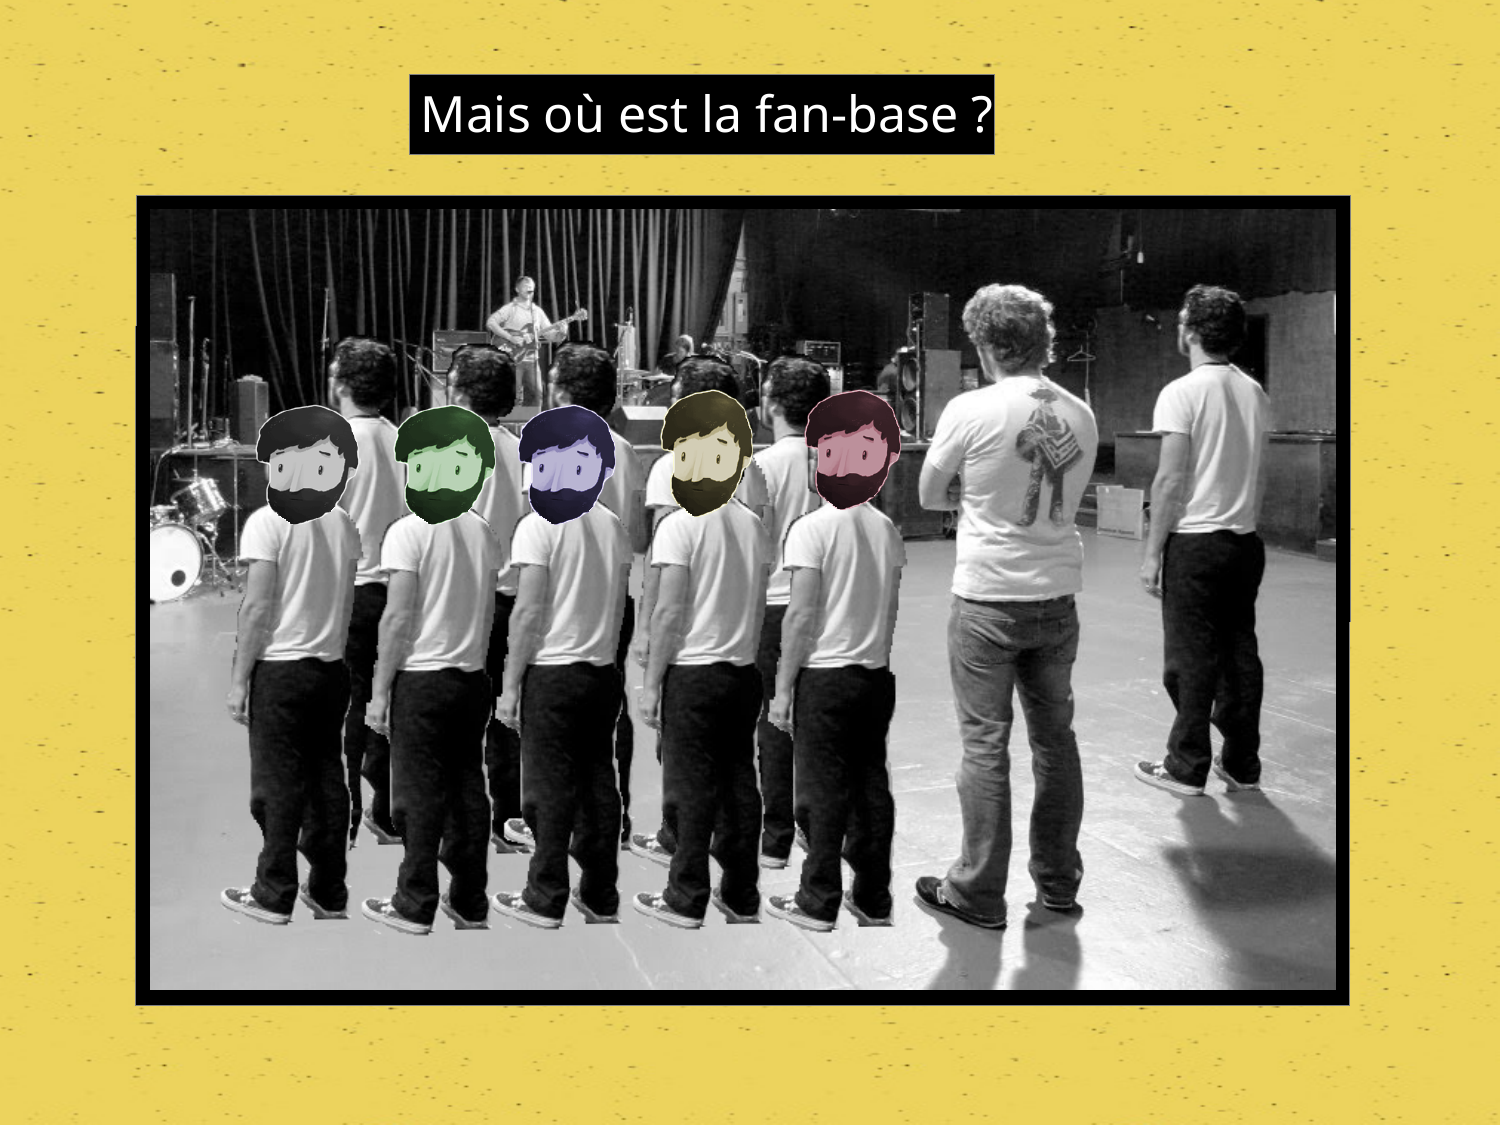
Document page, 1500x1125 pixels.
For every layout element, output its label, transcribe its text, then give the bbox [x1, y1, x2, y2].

picture [0, 0, 1500, 1125]
text_box [135, 195, 1351, 1006]
text_box [409, 151, 995, 155]
text_box Mais où est la fan-base ? [406, 74, 1009, 151]
